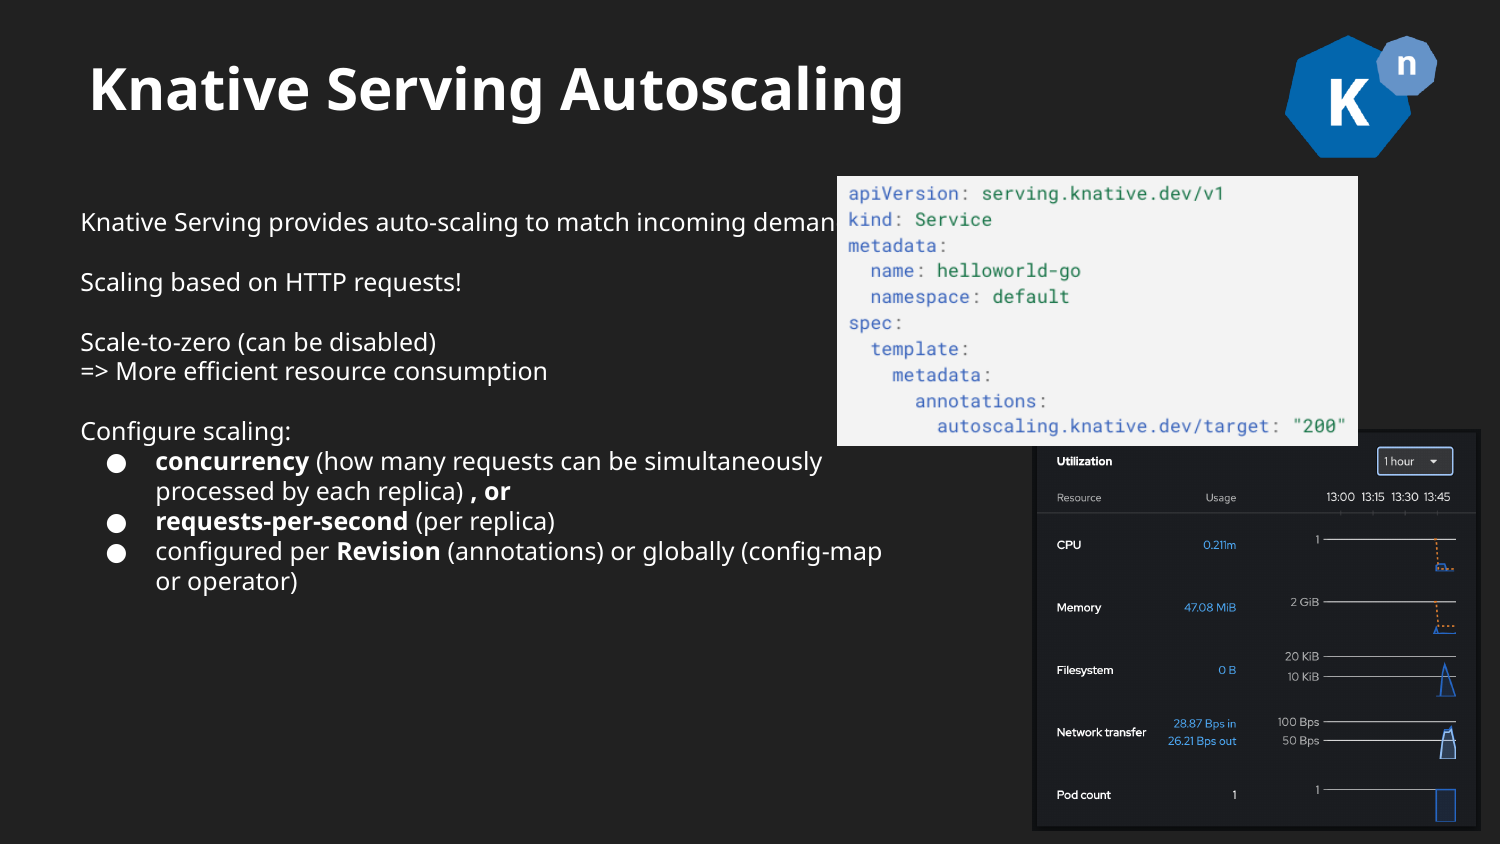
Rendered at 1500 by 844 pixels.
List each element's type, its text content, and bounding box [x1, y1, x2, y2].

picture [837, 7, 1481, 831]
text_box Knative Serving Autoscaling [73, 45, 1000, 139]
text_box Knative Serving provides auto-scaling to match incoming demand Scaling based on HTTP requests! Scale-to-zero (can be disabled) => More efficient resource consumption Configure scaling: concurrency (how many requests can be simultaneously processed by each replica) , or requests-per-second (per replica) configured per Revision (annotations) or globally (config-map or operator) [65, 191, 909, 676]
